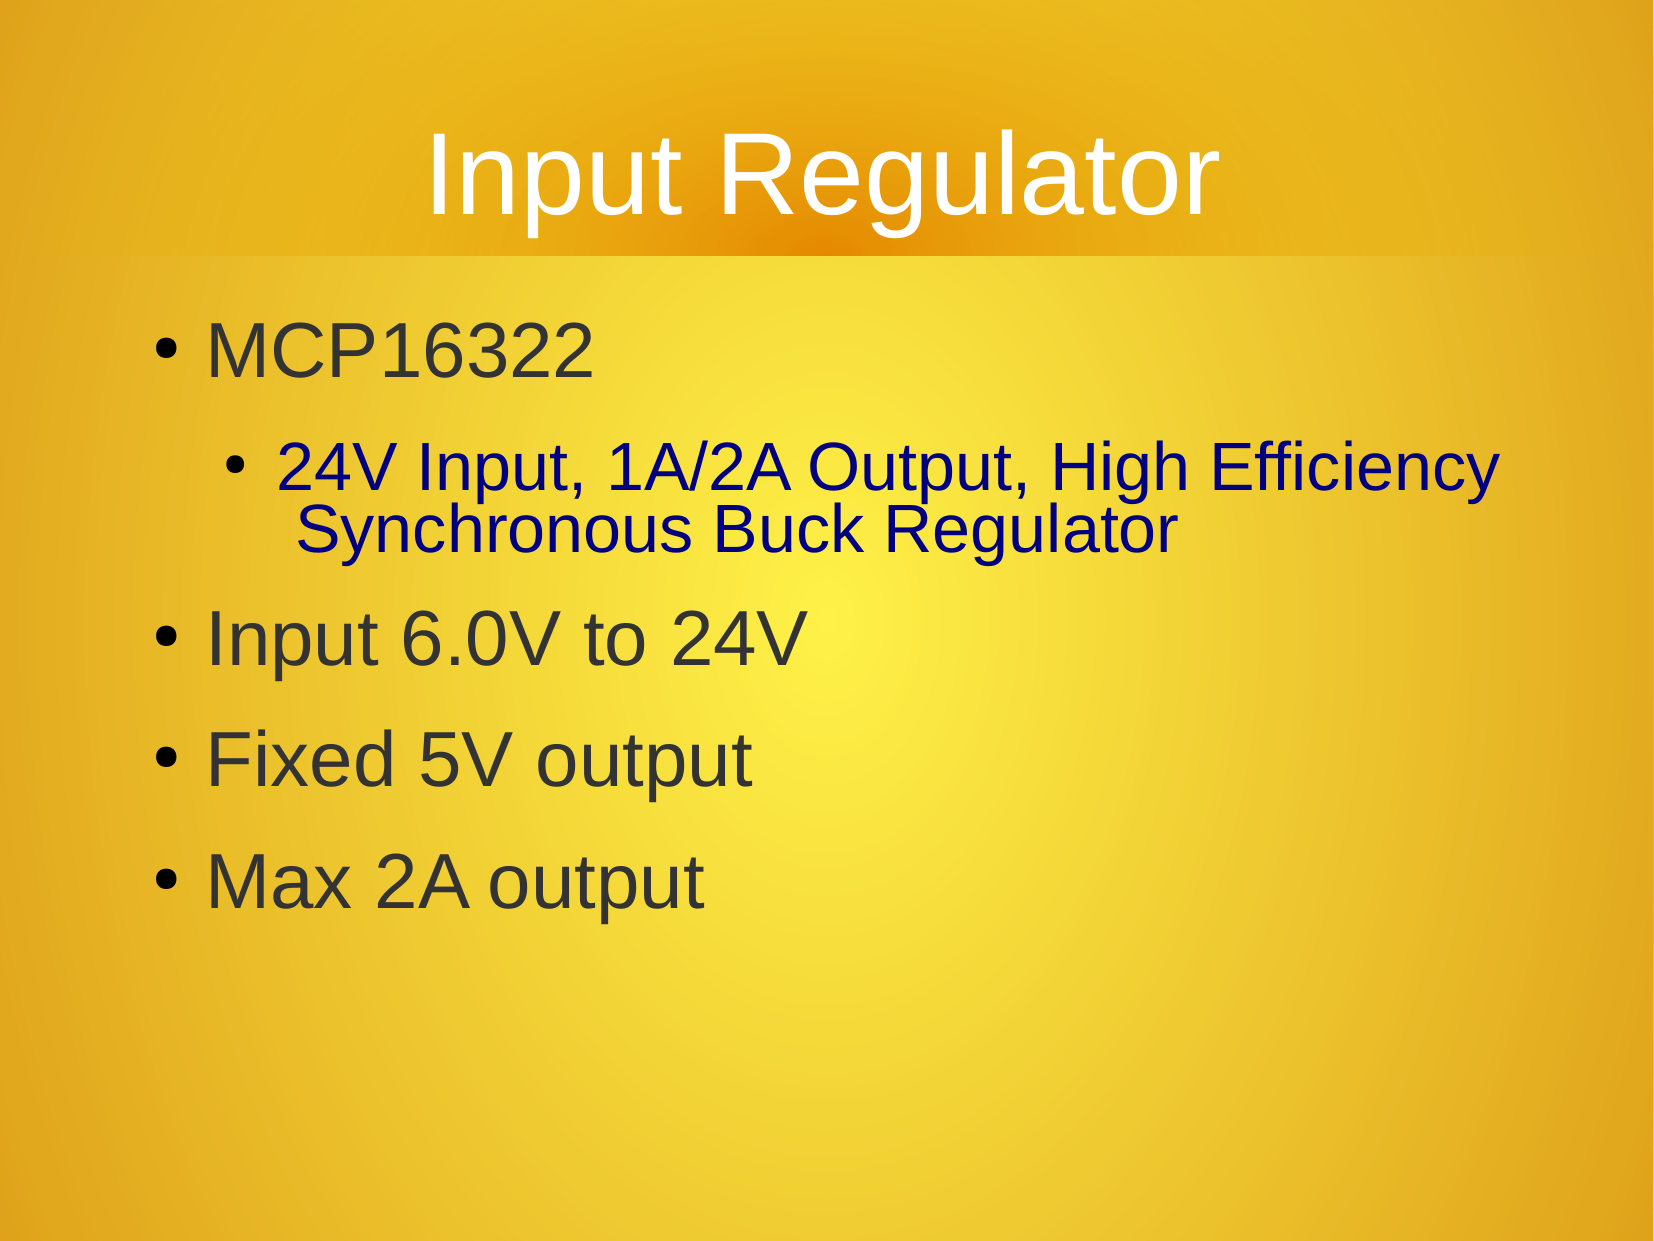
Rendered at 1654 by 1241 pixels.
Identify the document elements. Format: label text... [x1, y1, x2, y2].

title Input Regulator [78, 70, 1567, 278]
list MCP16322 24V Input, 1A/2A Output, High Efficiency Synchronous Buck Regulator Input 6.0V to 24V Fixed 5V output Max 2A output [134, 306, 1519, 1036]
